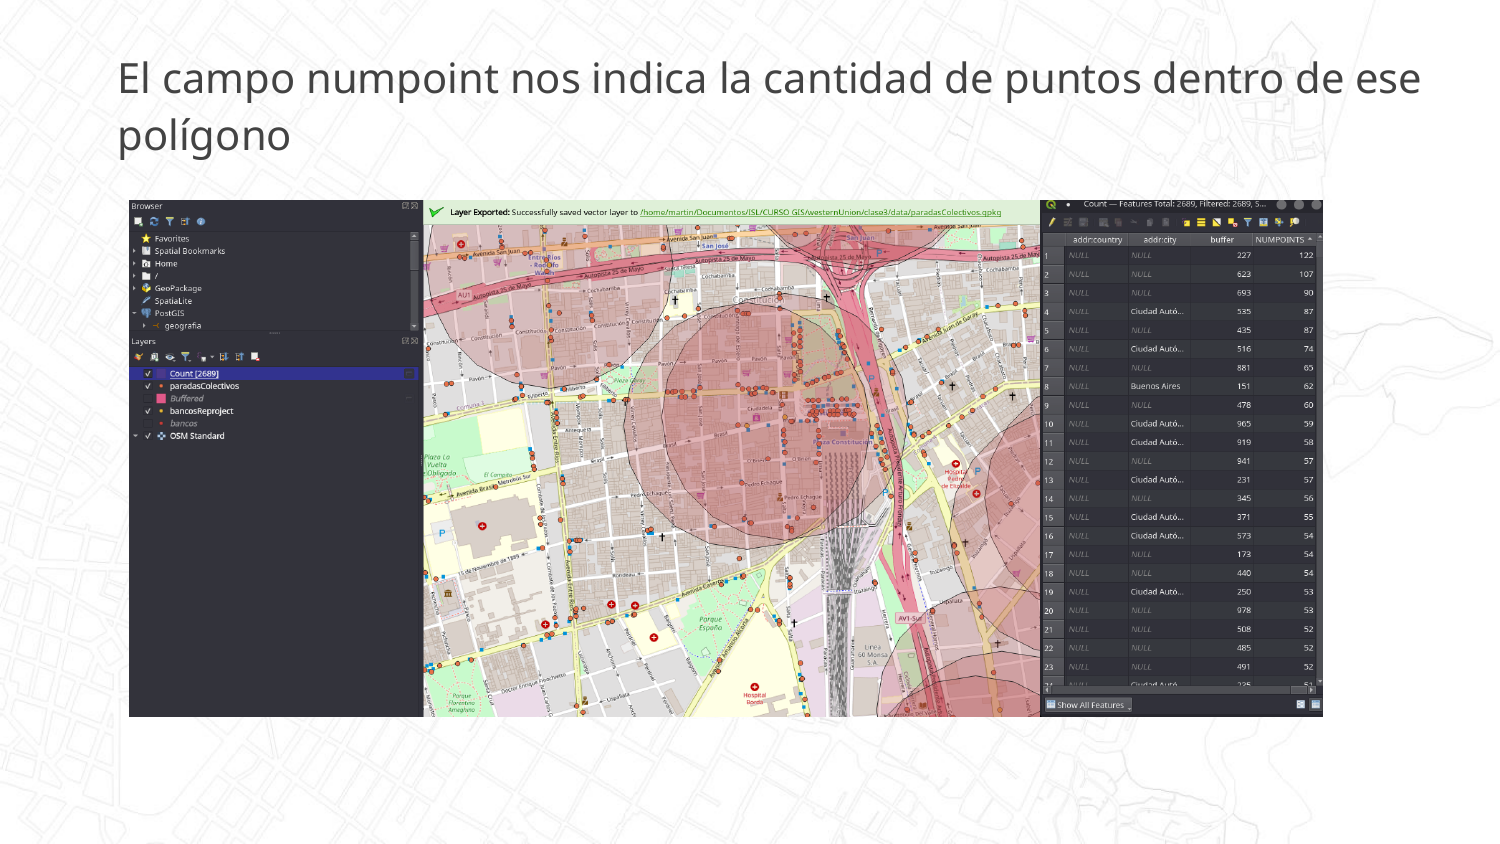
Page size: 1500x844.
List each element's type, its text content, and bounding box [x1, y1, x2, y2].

picture [0, 0, 1500, 844]
text_box El campo numpoint nos indica la cantidad de puntos dentro de ese polígono [102, 41, 1453, 168]
